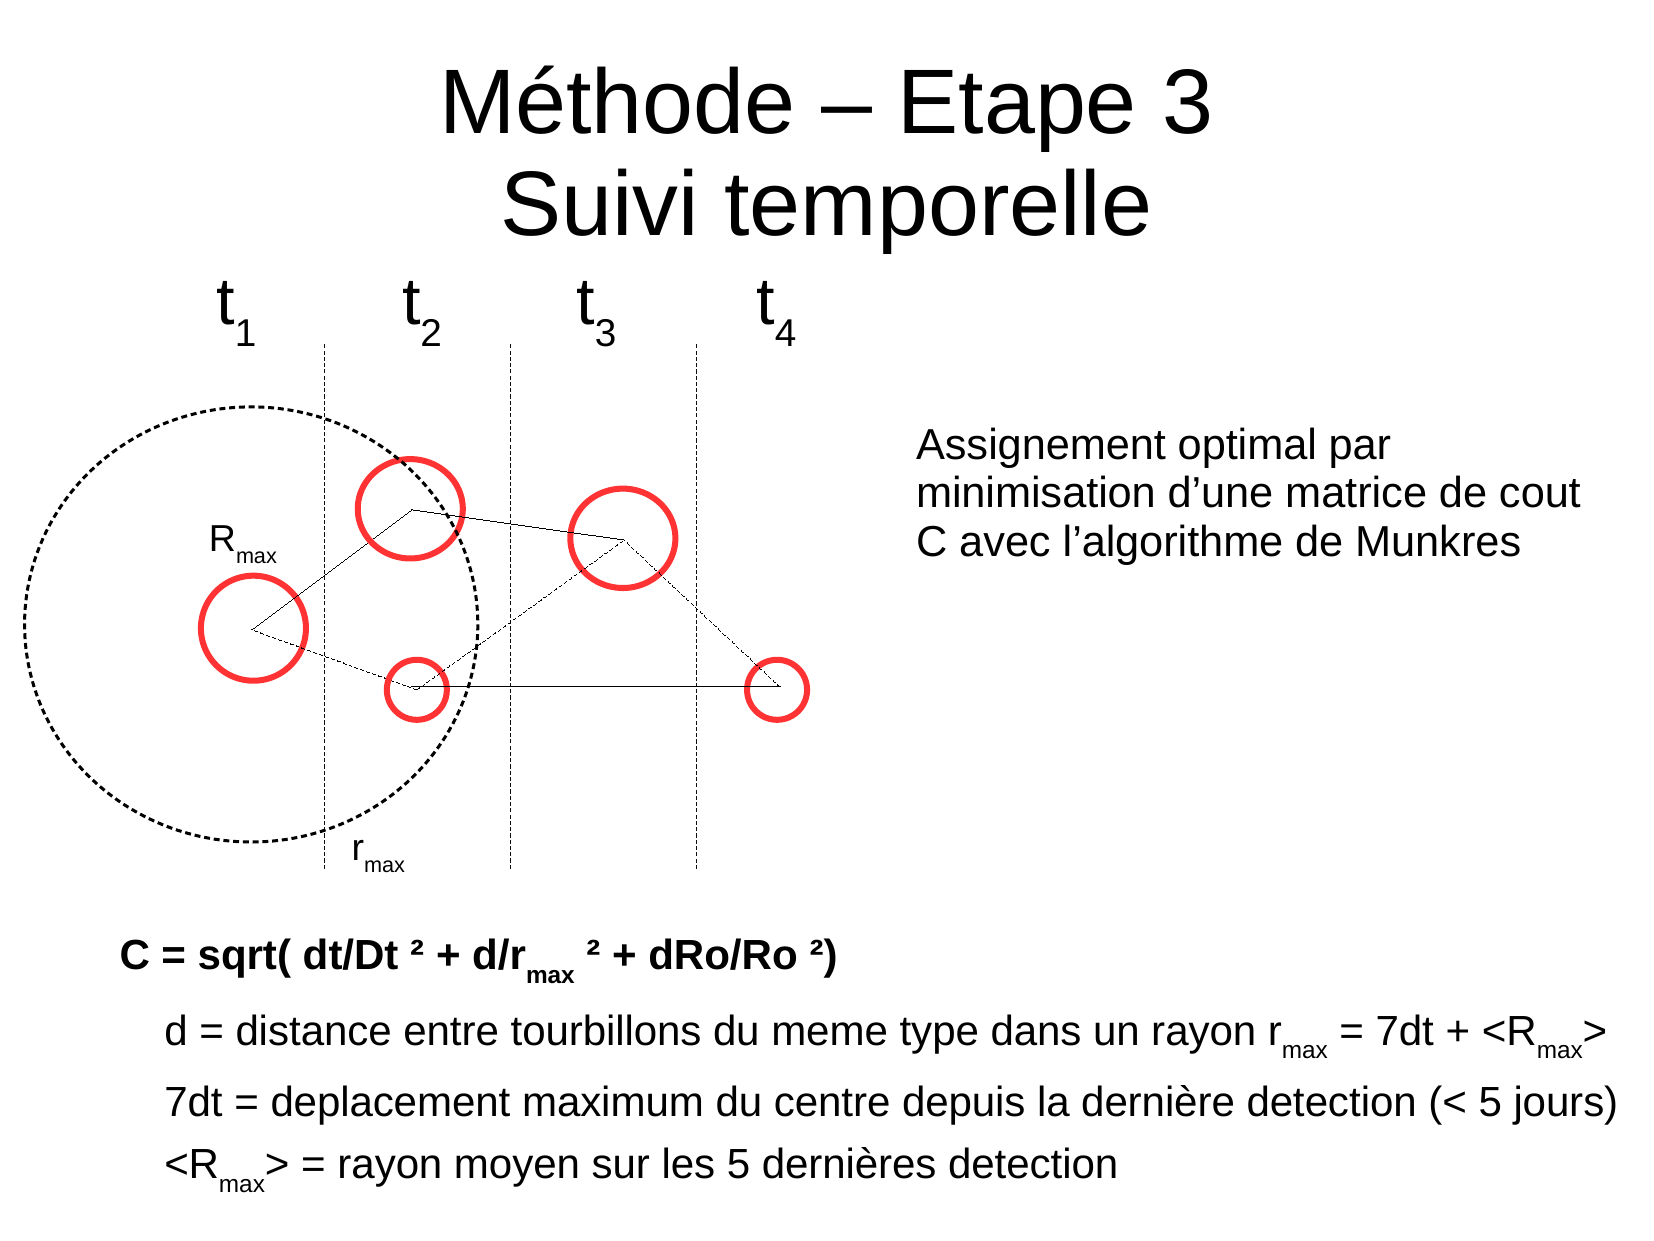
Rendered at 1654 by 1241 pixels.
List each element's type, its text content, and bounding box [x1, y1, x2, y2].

text_box t3 [561, 256, 632, 362]
text_box rmax [336, 819, 421, 886]
text_box t1 [201, 256, 272, 362]
list C = sqrt( dt/Dt ² + d/rmax ² + dRo/Ro ²) d = distance entre tourbillons du meme type dans un rayon rmax = 7dt + <Rmax> 7dt = deplacement maximum du centre depuis la dernière detection (< 5 jours) <Rmax> = rayon moyen sur les 5 dernières detection [75, 932, 1621, 1216]
list Assignement optimal par minimisation d’une matrice de cout C avec l’algorithme de Munkres [870, 420, 1621, 601]
text_box t2 [387, 256, 457, 362]
title Méthode – Etape 3 Suivi temporelle [82, 49, 1571, 257]
text_box t4 [741, 256, 812, 363]
text_box Rmax [194, 509, 292, 576]
